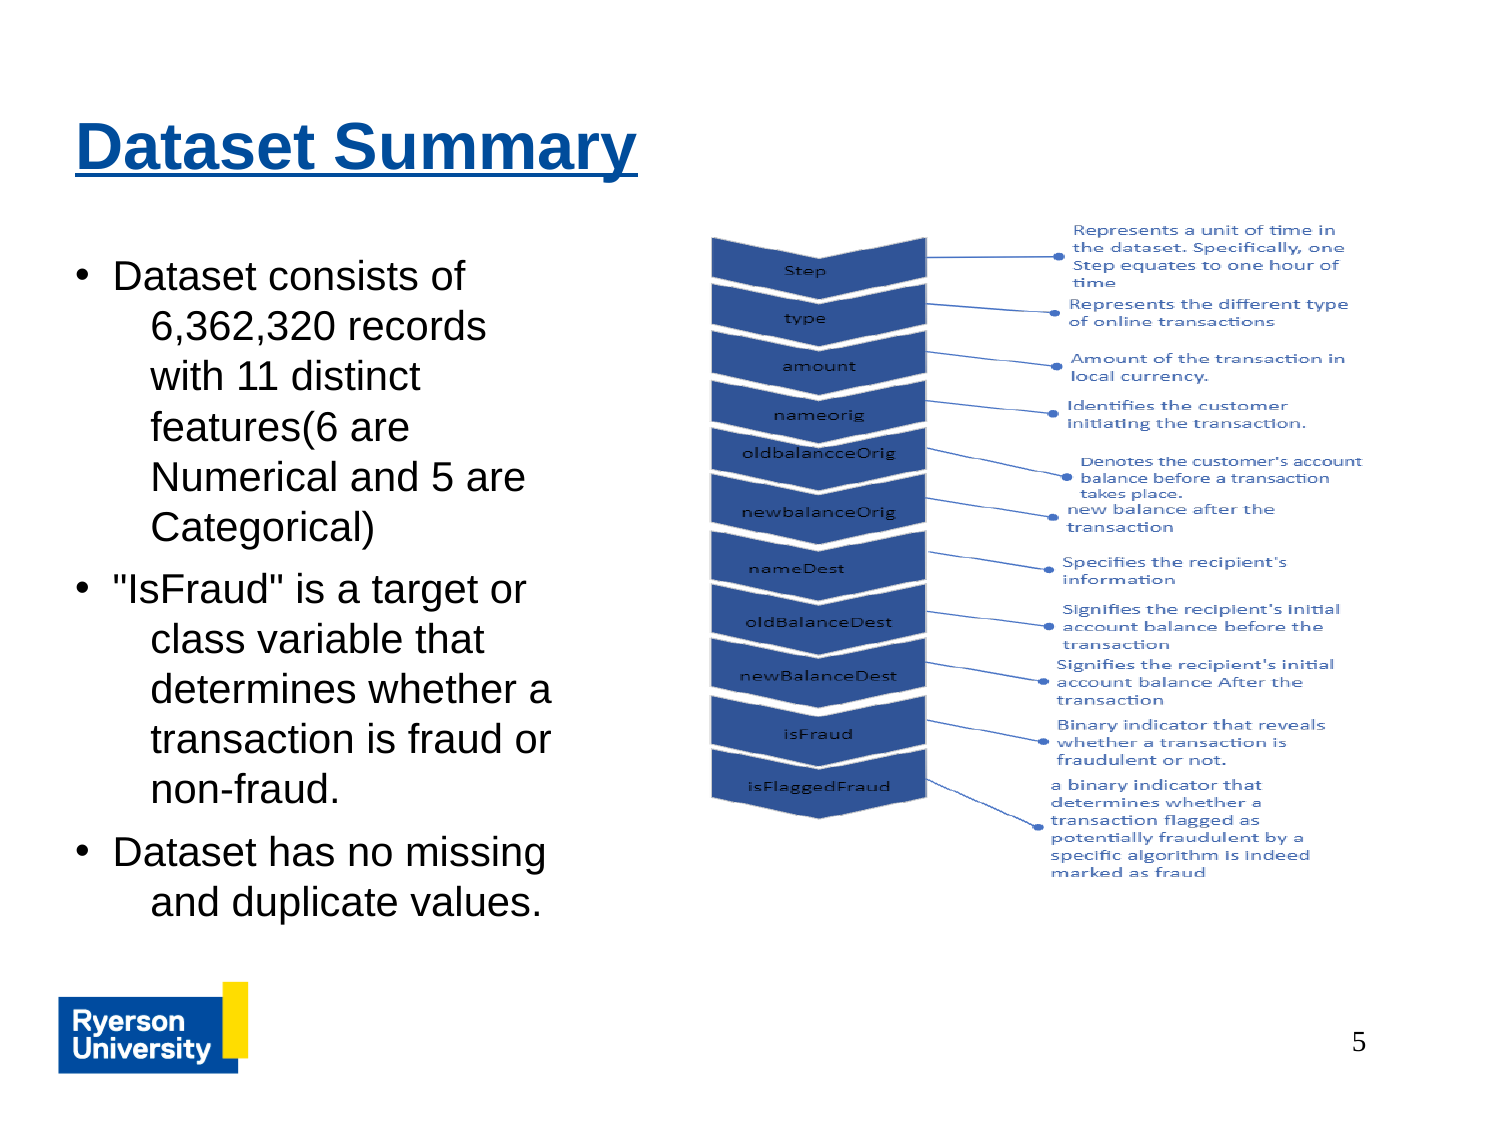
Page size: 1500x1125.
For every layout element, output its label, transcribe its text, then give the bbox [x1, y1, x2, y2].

text_box [1336, 1009, 1445, 1070]
picture [704, 213, 1375, 889]
title Dataset Summary [59, 64, 1446, 240]
list Dataset consists of 6,362,320 records with 11 distinct features(6 are Numerical and 5 are Categorical) "IsFraud" is a target or class variable that determines whether a transaction is fraud or non-fraud. Dataset has no missing and duplicate values. [59, 241, 572, 935]
